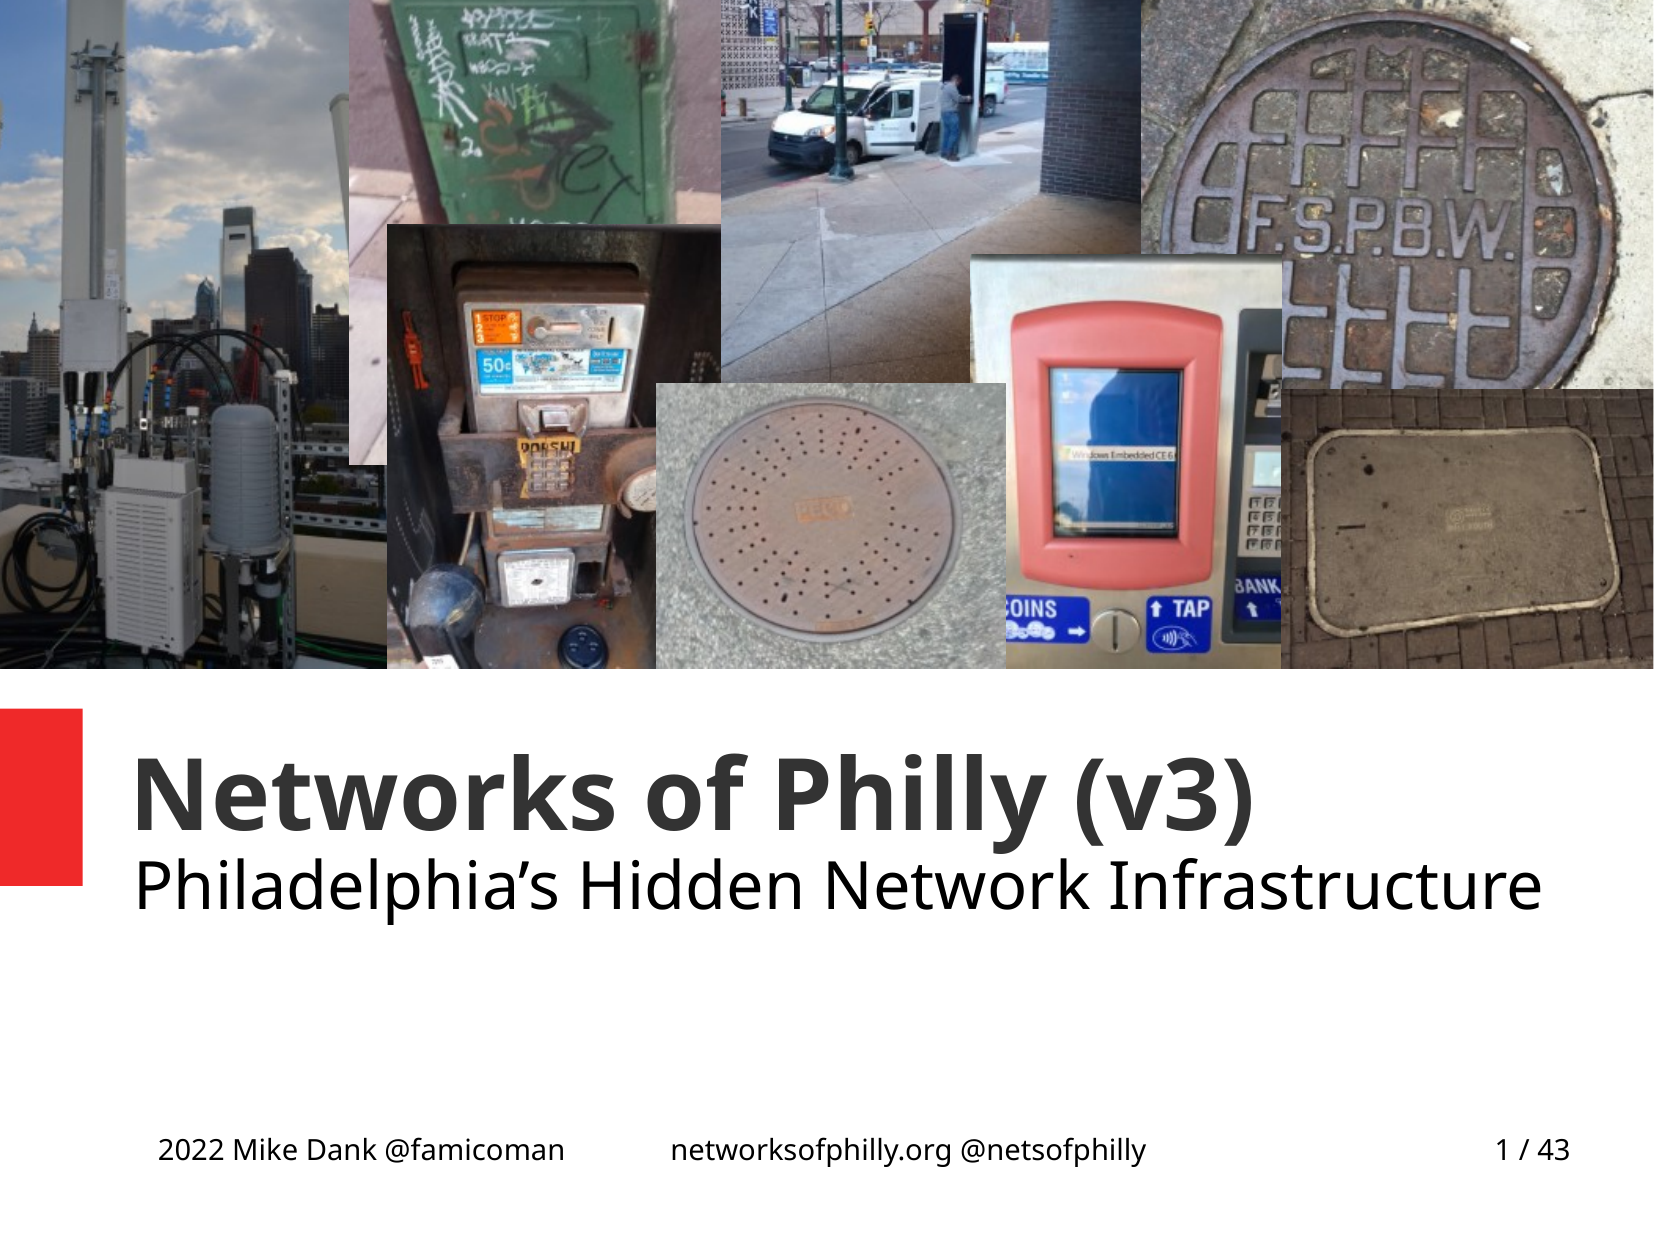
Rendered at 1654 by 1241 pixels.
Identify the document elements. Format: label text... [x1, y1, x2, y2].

subtitle Philadelphia’s Hidden Network Infrastructure [90, 792, 1591, 975]
title Networks of Philly (v3) [129, 670, 1536, 792]
picture [0, 0, 1654, 670]
